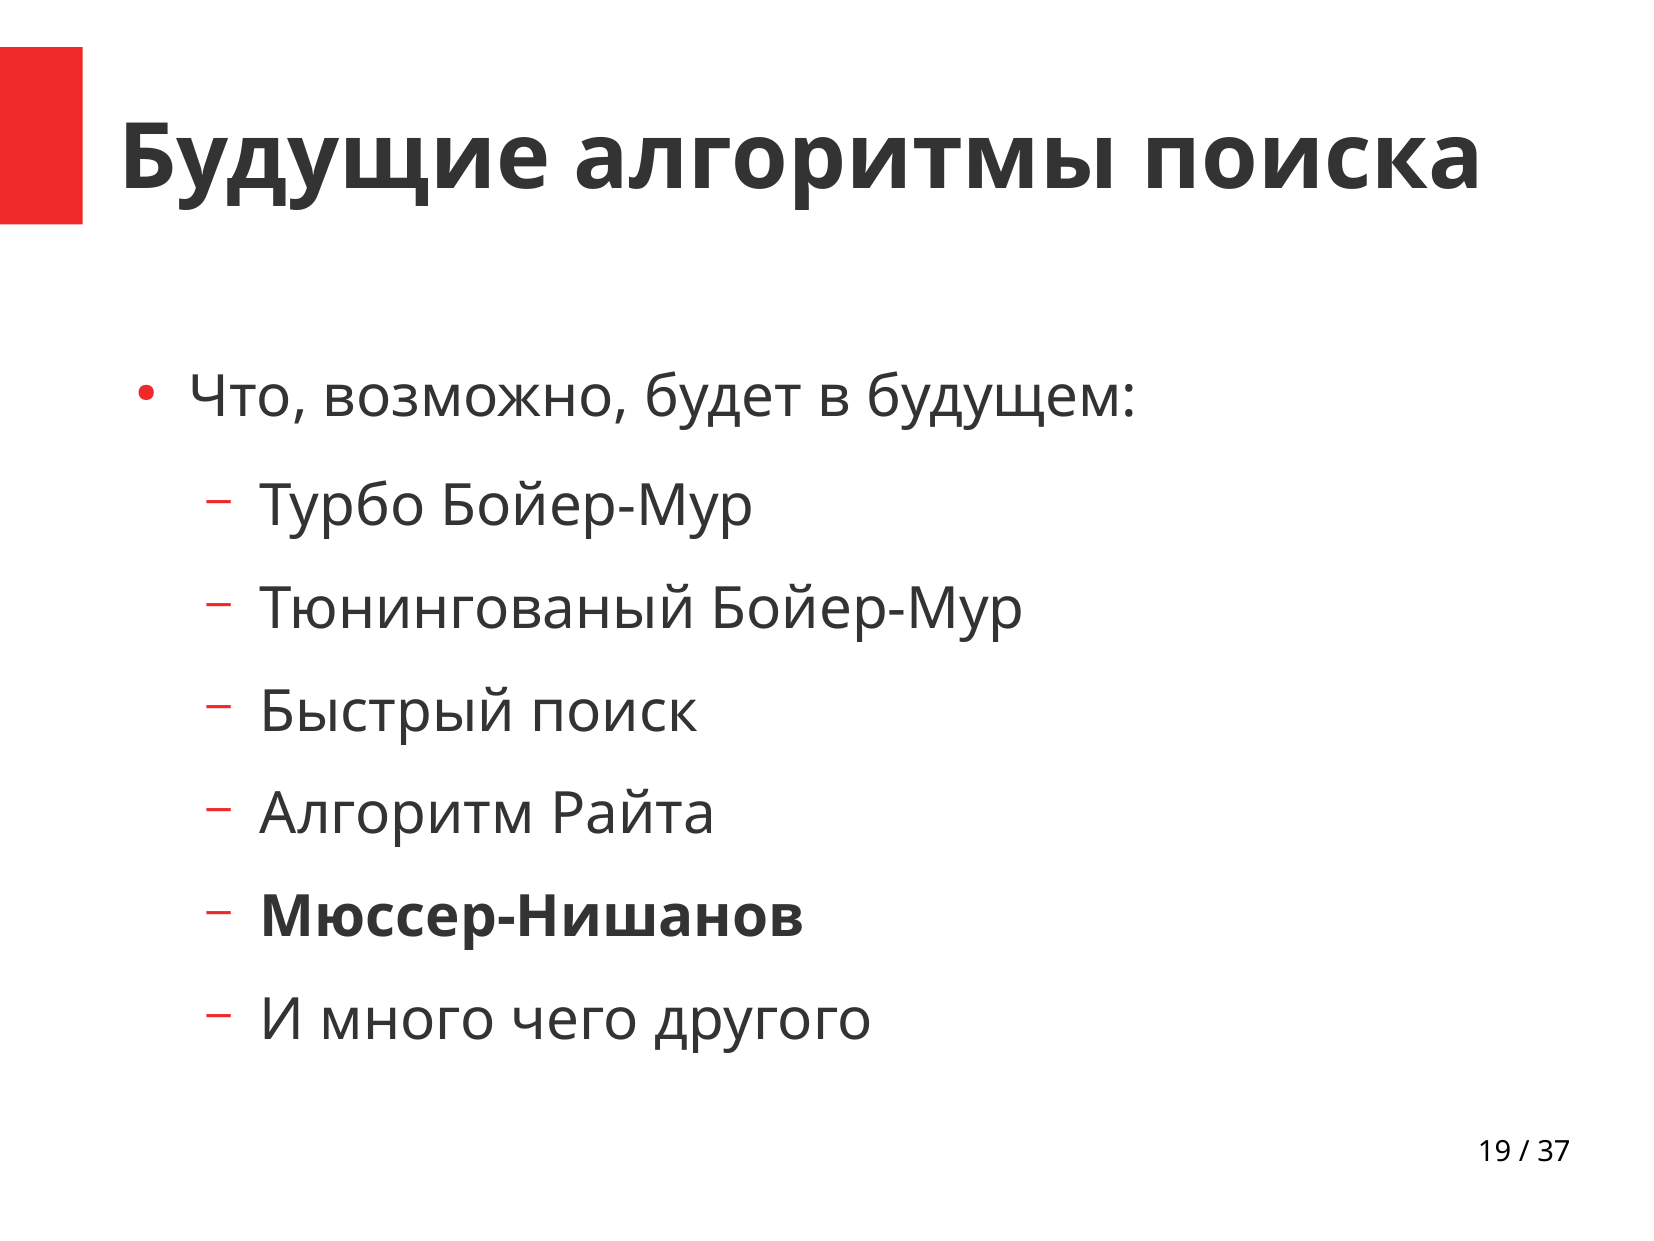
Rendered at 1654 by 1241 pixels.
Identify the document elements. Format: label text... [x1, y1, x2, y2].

title Будущие алгоритмы поиска [118, 49, 1571, 257]
list Что, возможно, будет в будущем: Турбо Бойер-Мур Тюнингованый Бойер-Мур Быстрый поиск Алгоритм Райта Мюссер-Нишанов И много чего другого [118, 354, 1536, 1074]
